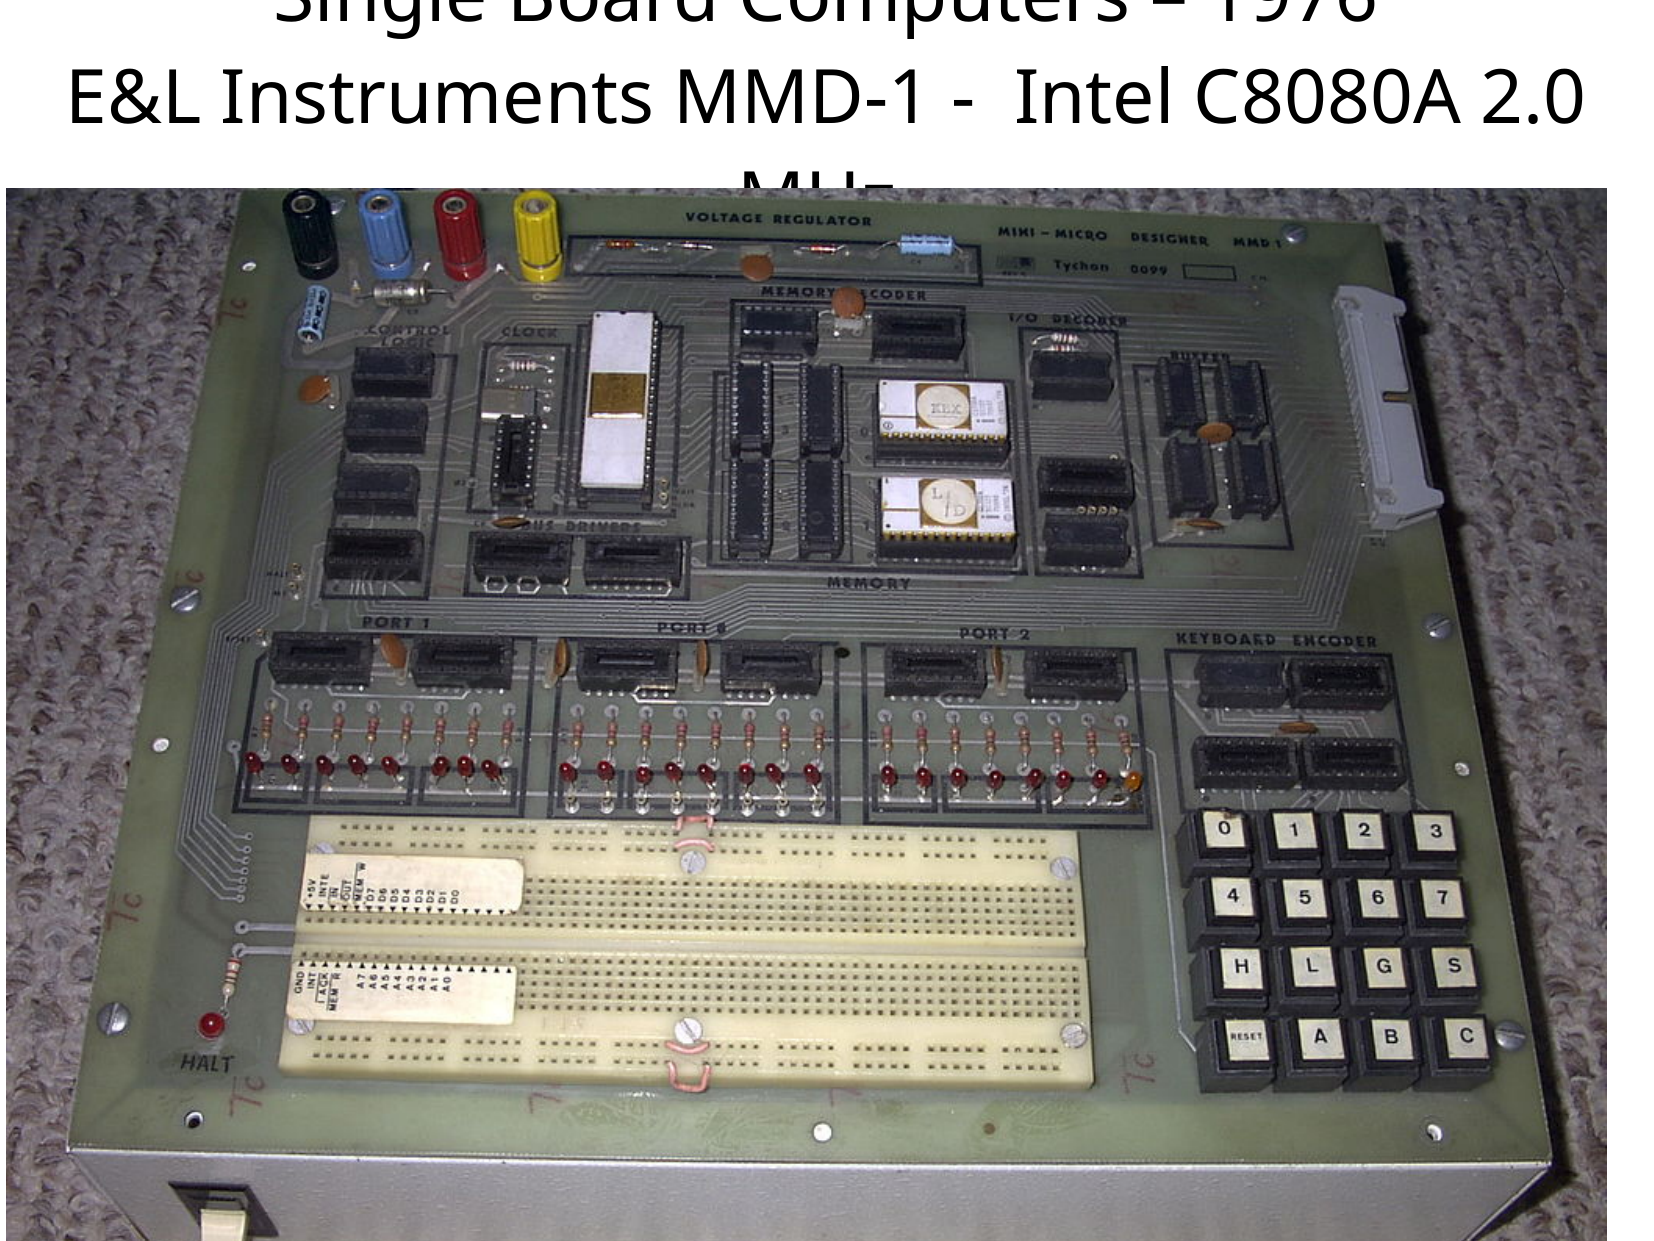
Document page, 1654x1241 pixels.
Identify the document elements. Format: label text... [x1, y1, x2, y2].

picture [6, 188, 1607, 1241]
title Single Board Computers – 1976 E&L Instruments MMD-1 - Intel C8080A 2.0 MHz [0, 0, 1654, 219]
